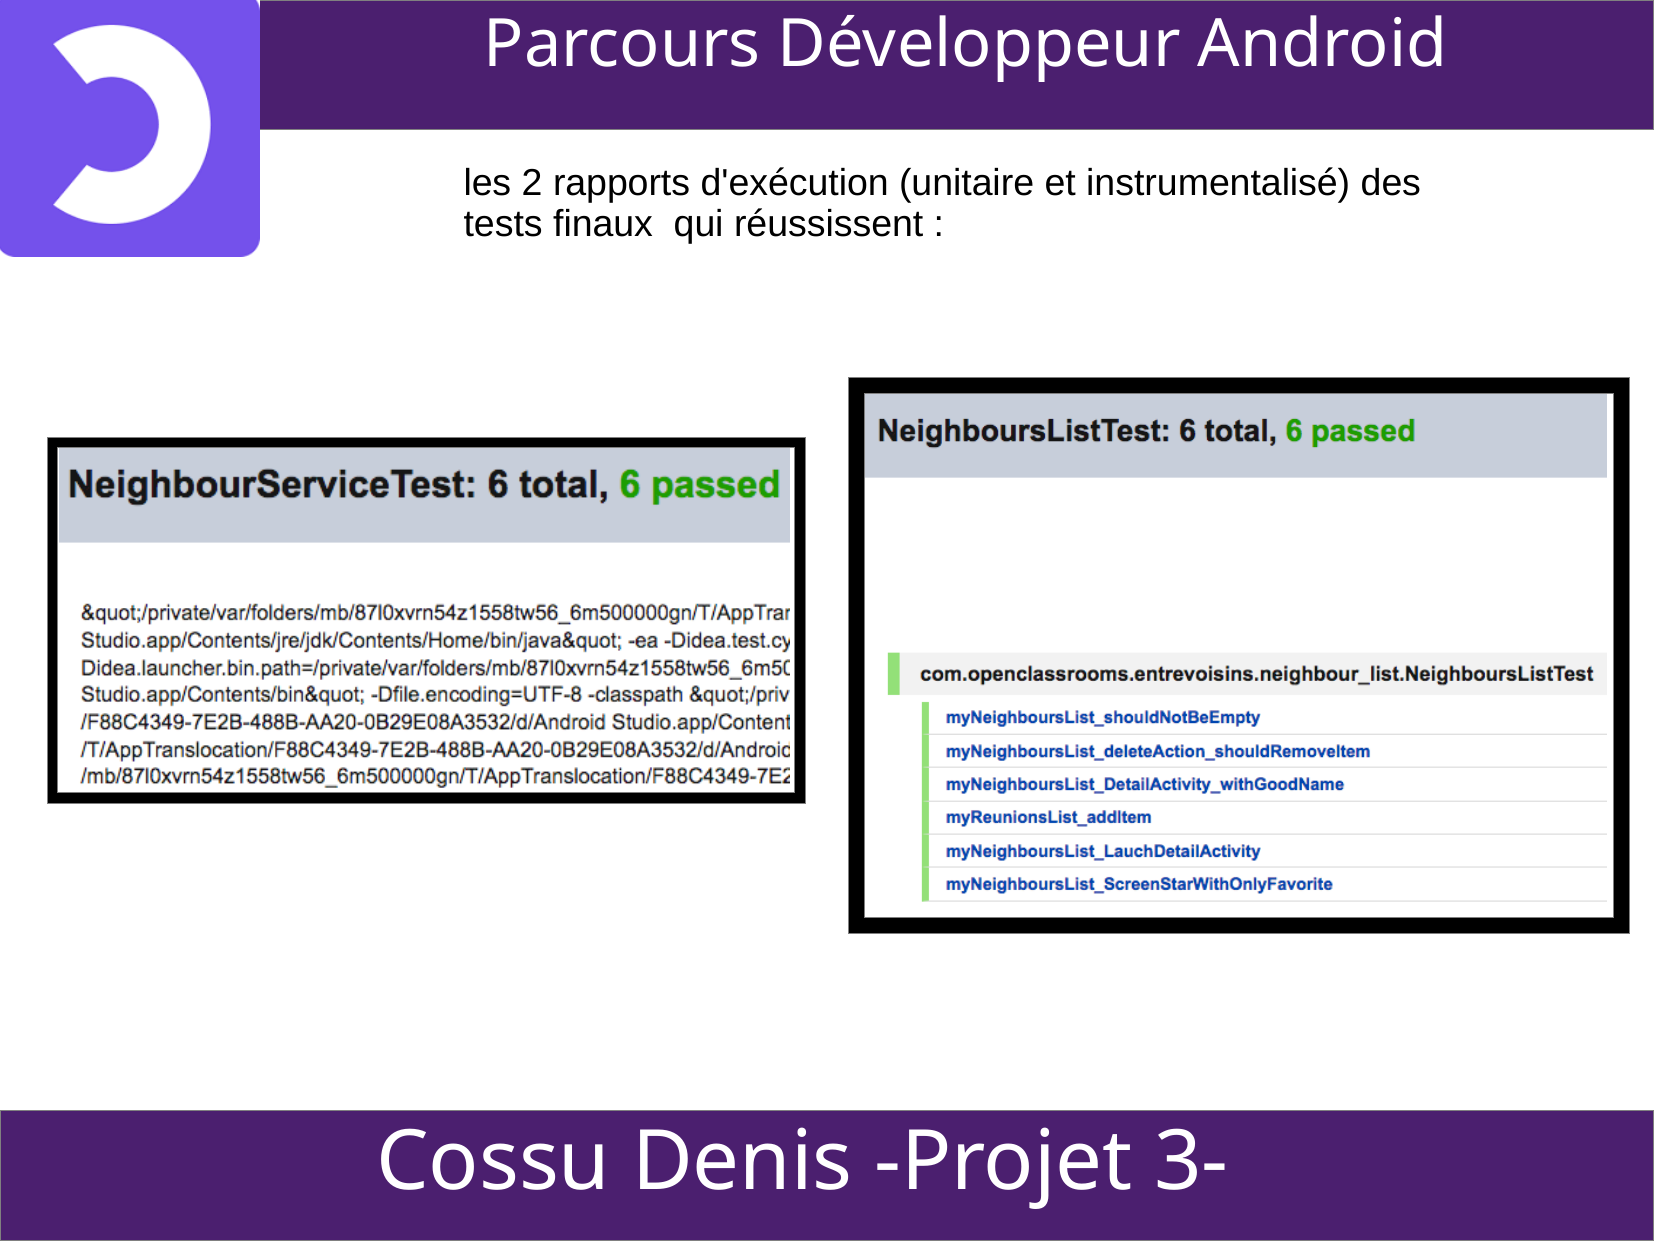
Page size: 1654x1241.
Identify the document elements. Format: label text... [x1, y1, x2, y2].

text_box [848, 377, 1630, 934]
picture [0, 0, 260, 257]
picture [865, 394, 1607, 910]
text_box les 2 rapports d'exécution (unitaire et instrumentalisé) des tests finaux qui réussissent : [448, 153, 1465, 253]
picture [59, 448, 790, 792]
text_box [47, 437, 806, 804]
